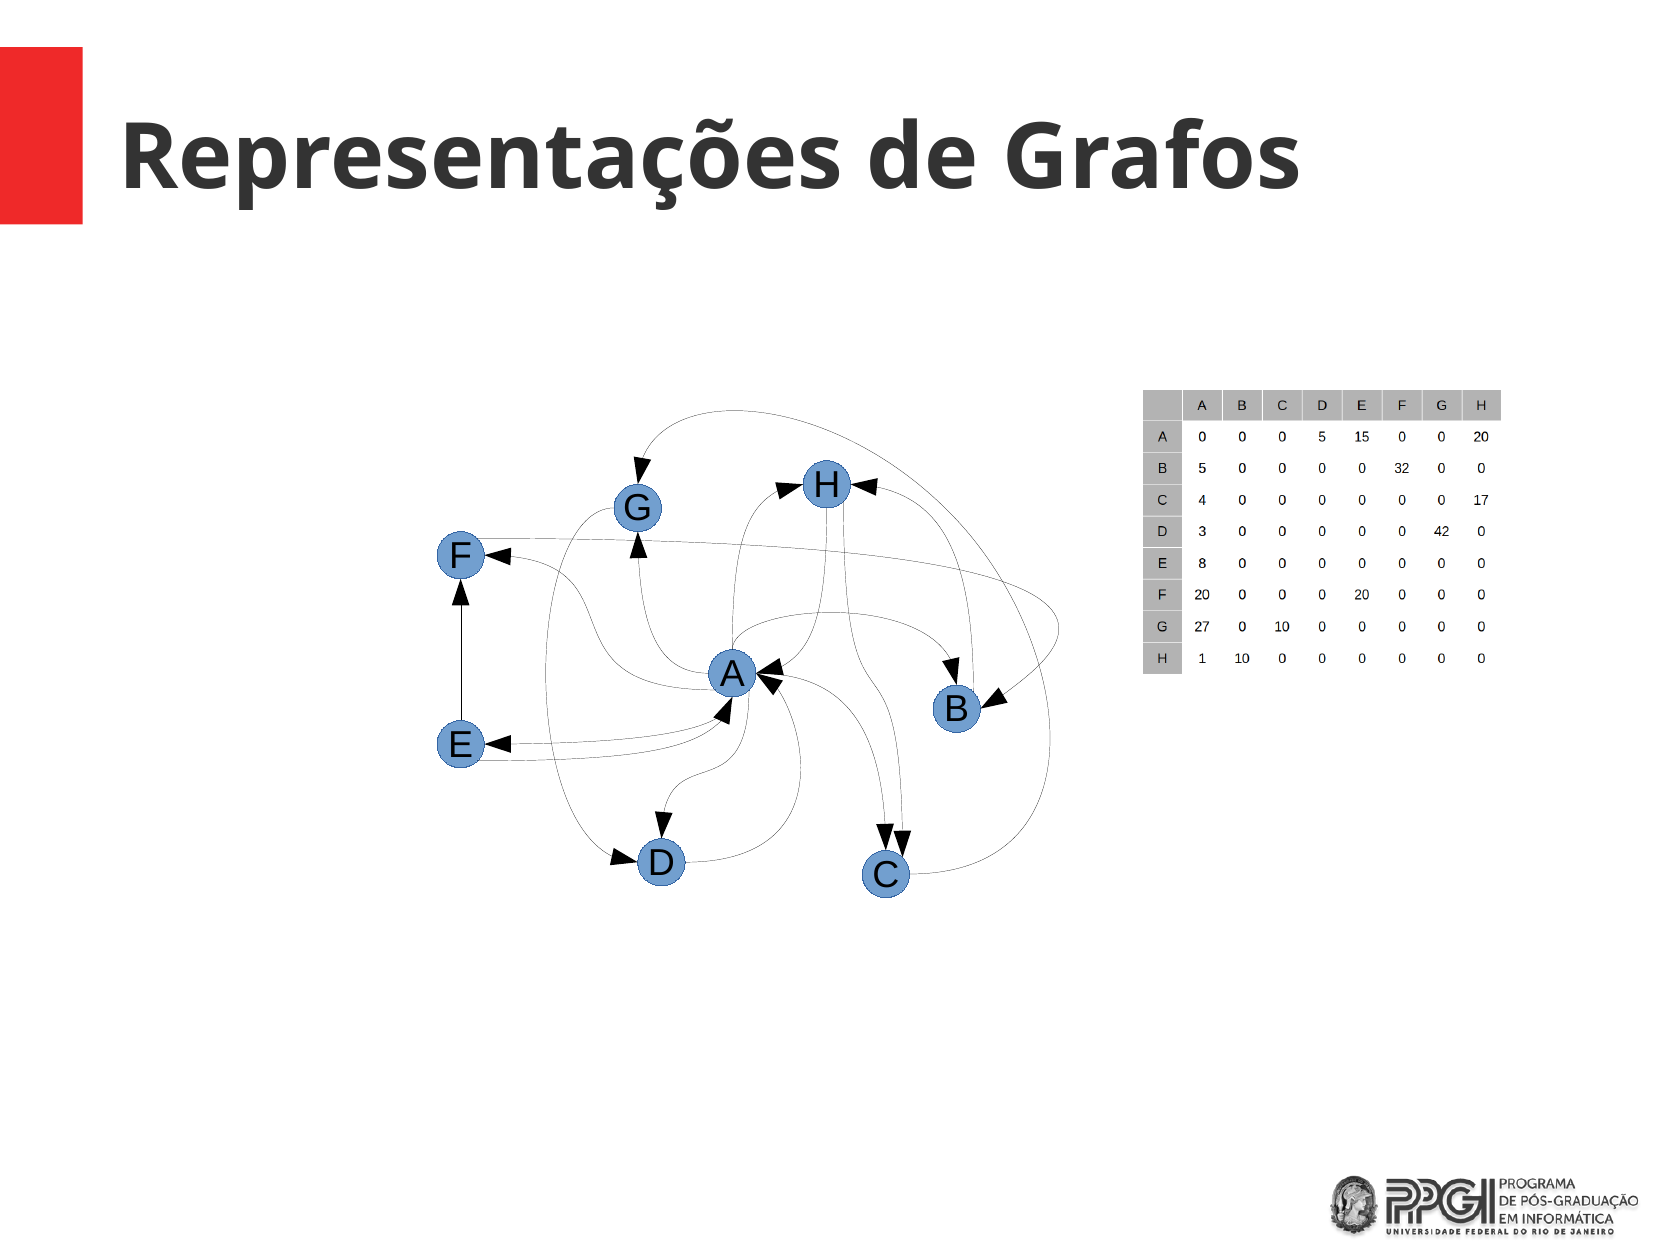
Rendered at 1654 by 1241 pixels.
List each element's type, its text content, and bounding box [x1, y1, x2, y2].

text_box C [862, 850, 910, 898]
text_box E [437, 720, 485, 768]
text_box D [637, 838, 686, 886]
text_box A [708, 649, 756, 697]
text_box G [614, 484, 662, 532]
title Representações de Grafos [118, 49, 1571, 257]
text_box F [437, 531, 485, 579]
picture [1142, 389, 1501, 674]
text_box H [803, 460, 851, 508]
text_box B [933, 685, 981, 733]
